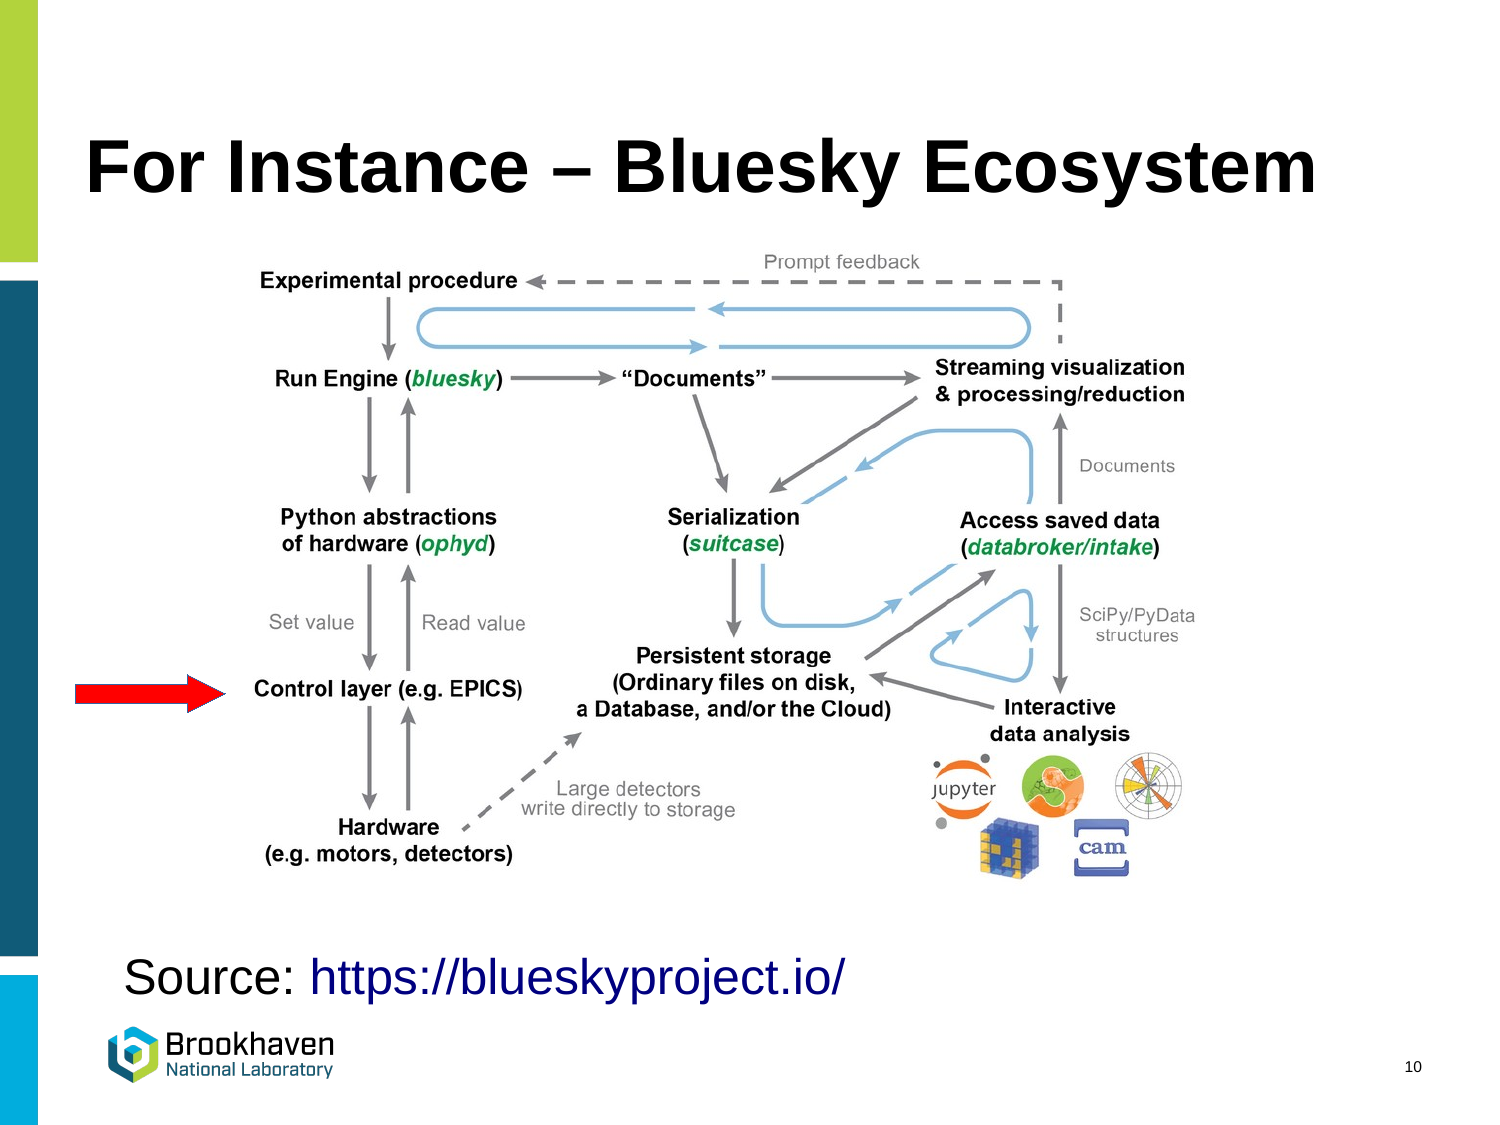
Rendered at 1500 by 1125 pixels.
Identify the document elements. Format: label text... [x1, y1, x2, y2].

list Source: https://blueskyproject.io/ [37, 943, 1500, 1019]
picture [38, 1019, 1500, 1125]
slide_number <number> [1376, 1036, 1430, 1097]
text_box [75, 674, 226, 713]
title For Instance – Bluesky Ecosystem [70, 59, 1430, 278]
picture [0, 0, 1500, 974]
